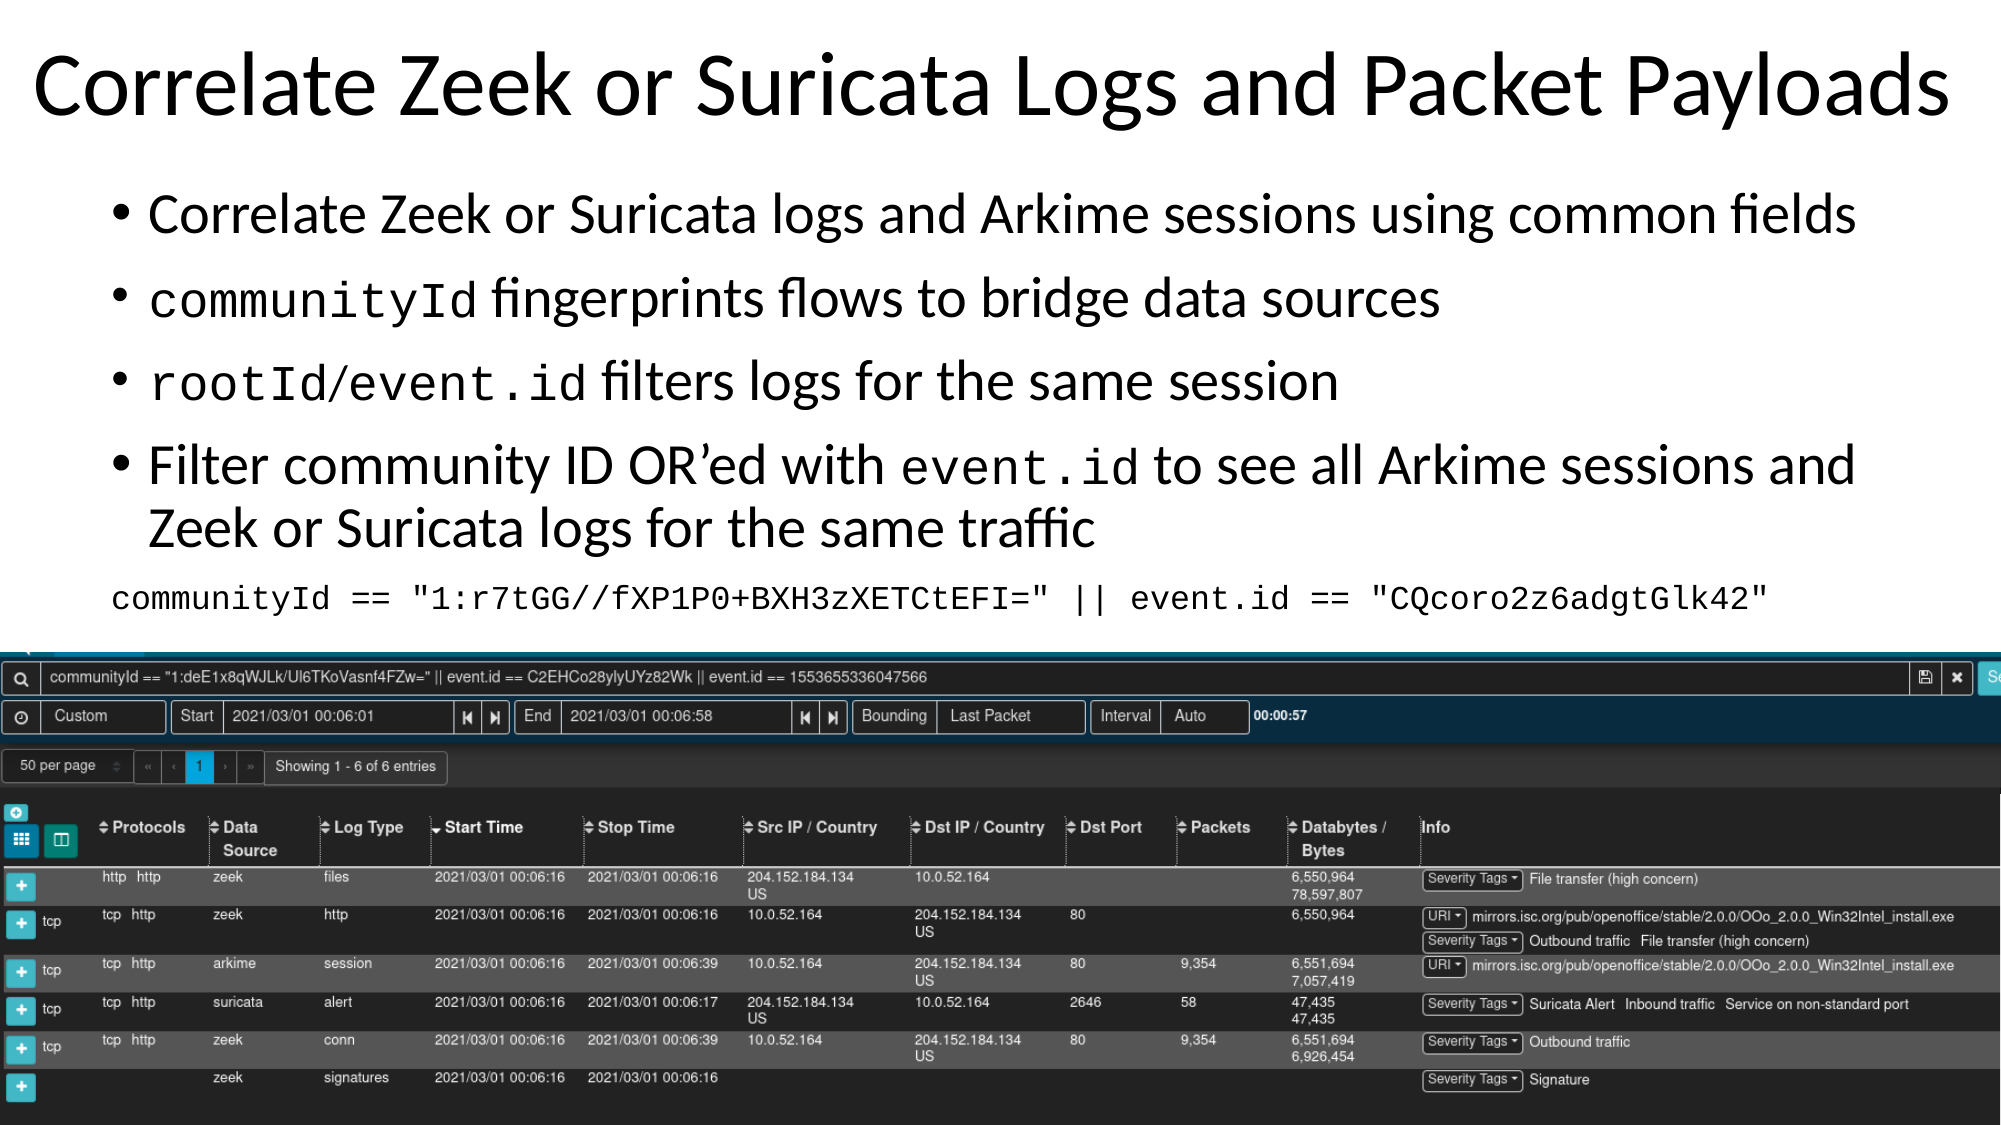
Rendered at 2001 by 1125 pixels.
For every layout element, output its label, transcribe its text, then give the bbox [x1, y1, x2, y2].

title Correlate Zeek or Suricata Logs and Packet Payloads [18, 0, 1982, 195]
list Correlate Zeek or Suricata logs and Arkime sessions using common fields communityId fingerprints flows to bridge data sources rootId/event.id filters logs for the same session Filter community ID OR’ed with event.id to see all Arkime sessions and Zeek or Suricata logs for the same traffic communityId == "1:r7tGG//fXP1P0+BXH3zXETCtEFI=" || event.id == "CQcoro2z6adgtGlk42" [96, 175, 1889, 652]
picture [0, 658, 2001, 1125]
